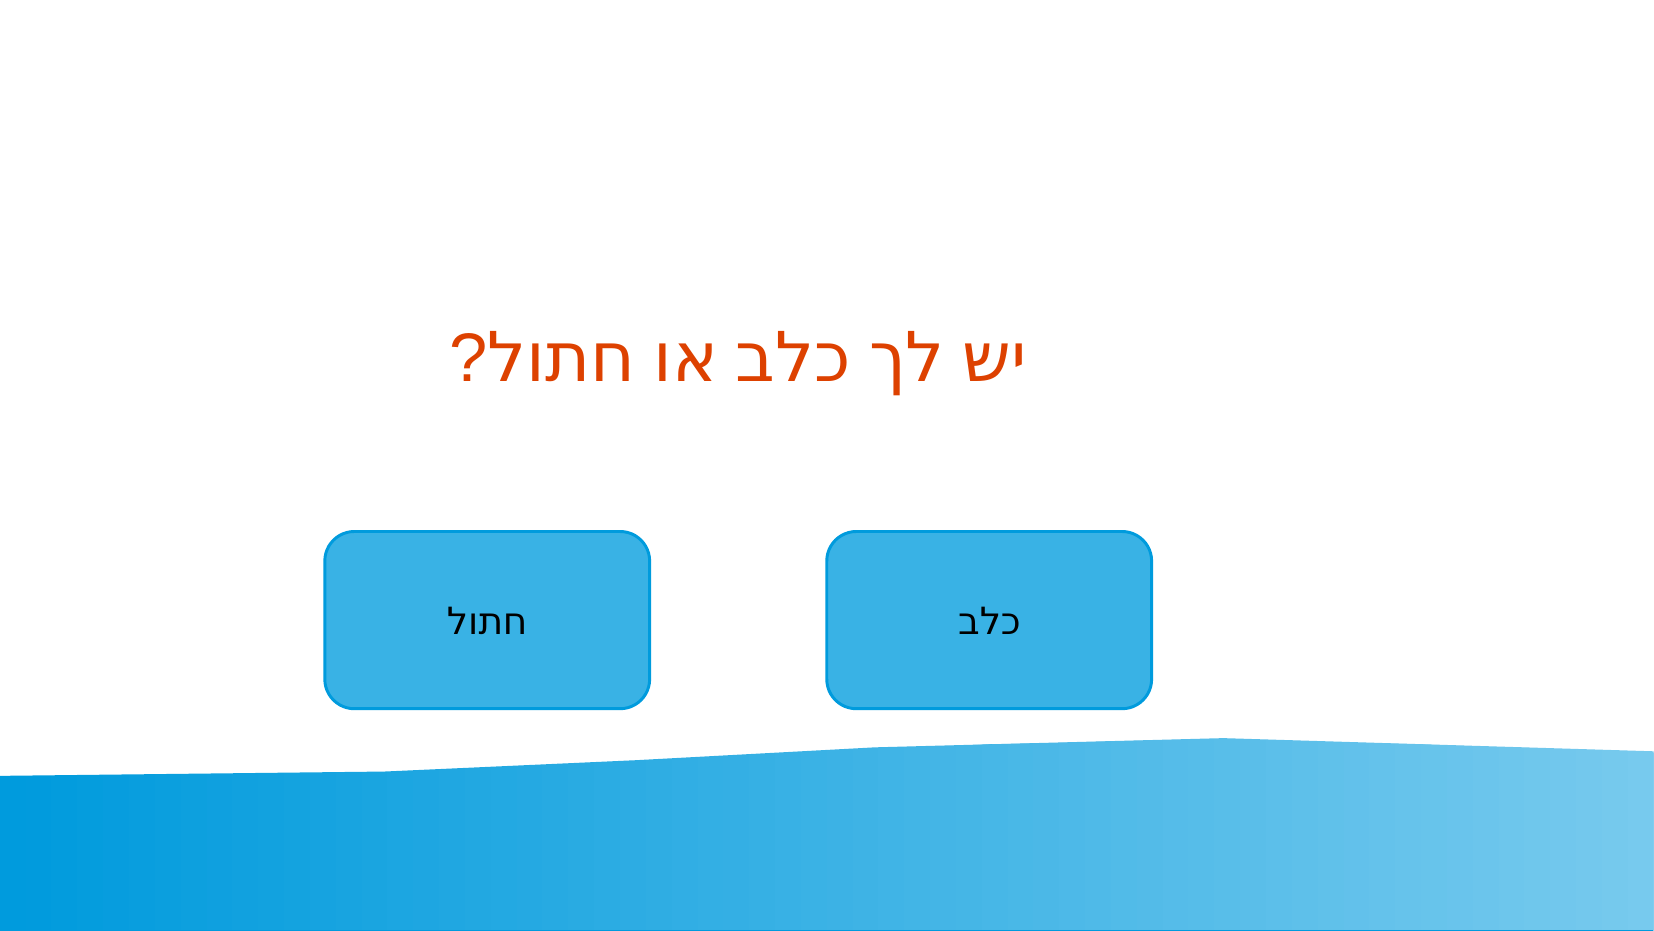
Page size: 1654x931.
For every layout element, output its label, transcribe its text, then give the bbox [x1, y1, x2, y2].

text_box כלב [826, 531, 1152, 709]
title ?יש לך כלב או חתול [0, 265, 1477, 443]
text_box חתול [324, 531, 650, 709]
